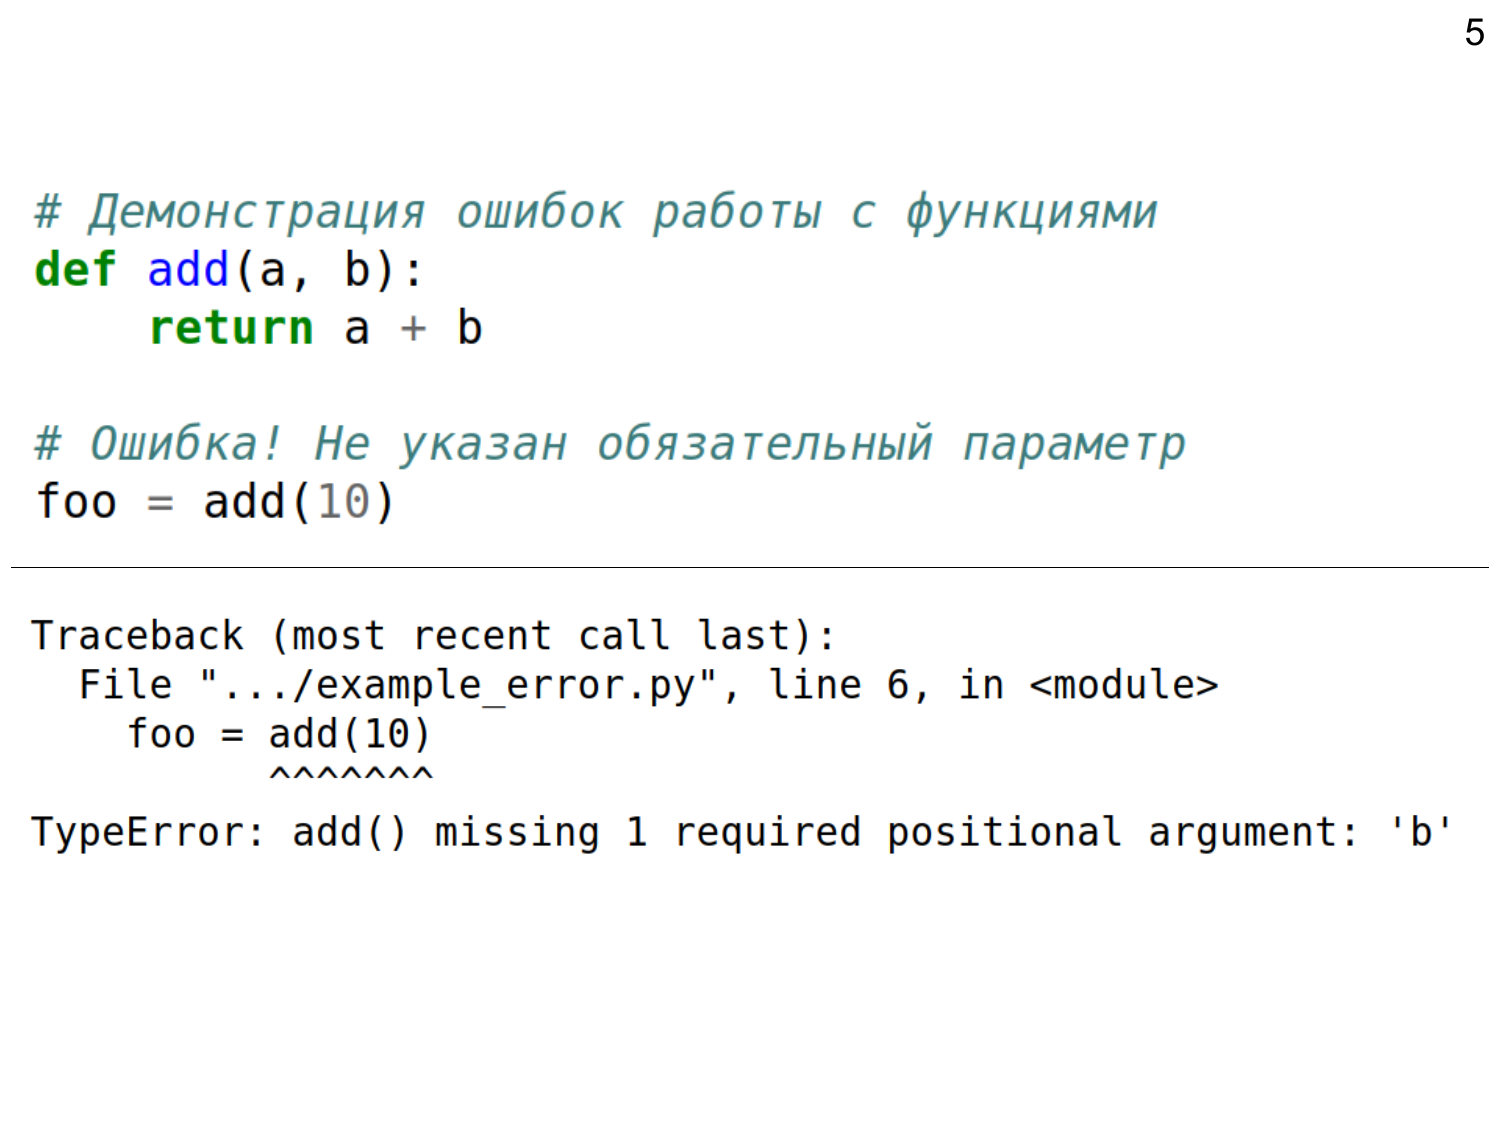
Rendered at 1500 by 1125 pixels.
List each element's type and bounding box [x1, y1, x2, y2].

picture [17, 599, 1465, 871]
picture [23, 181, 1206, 529]
